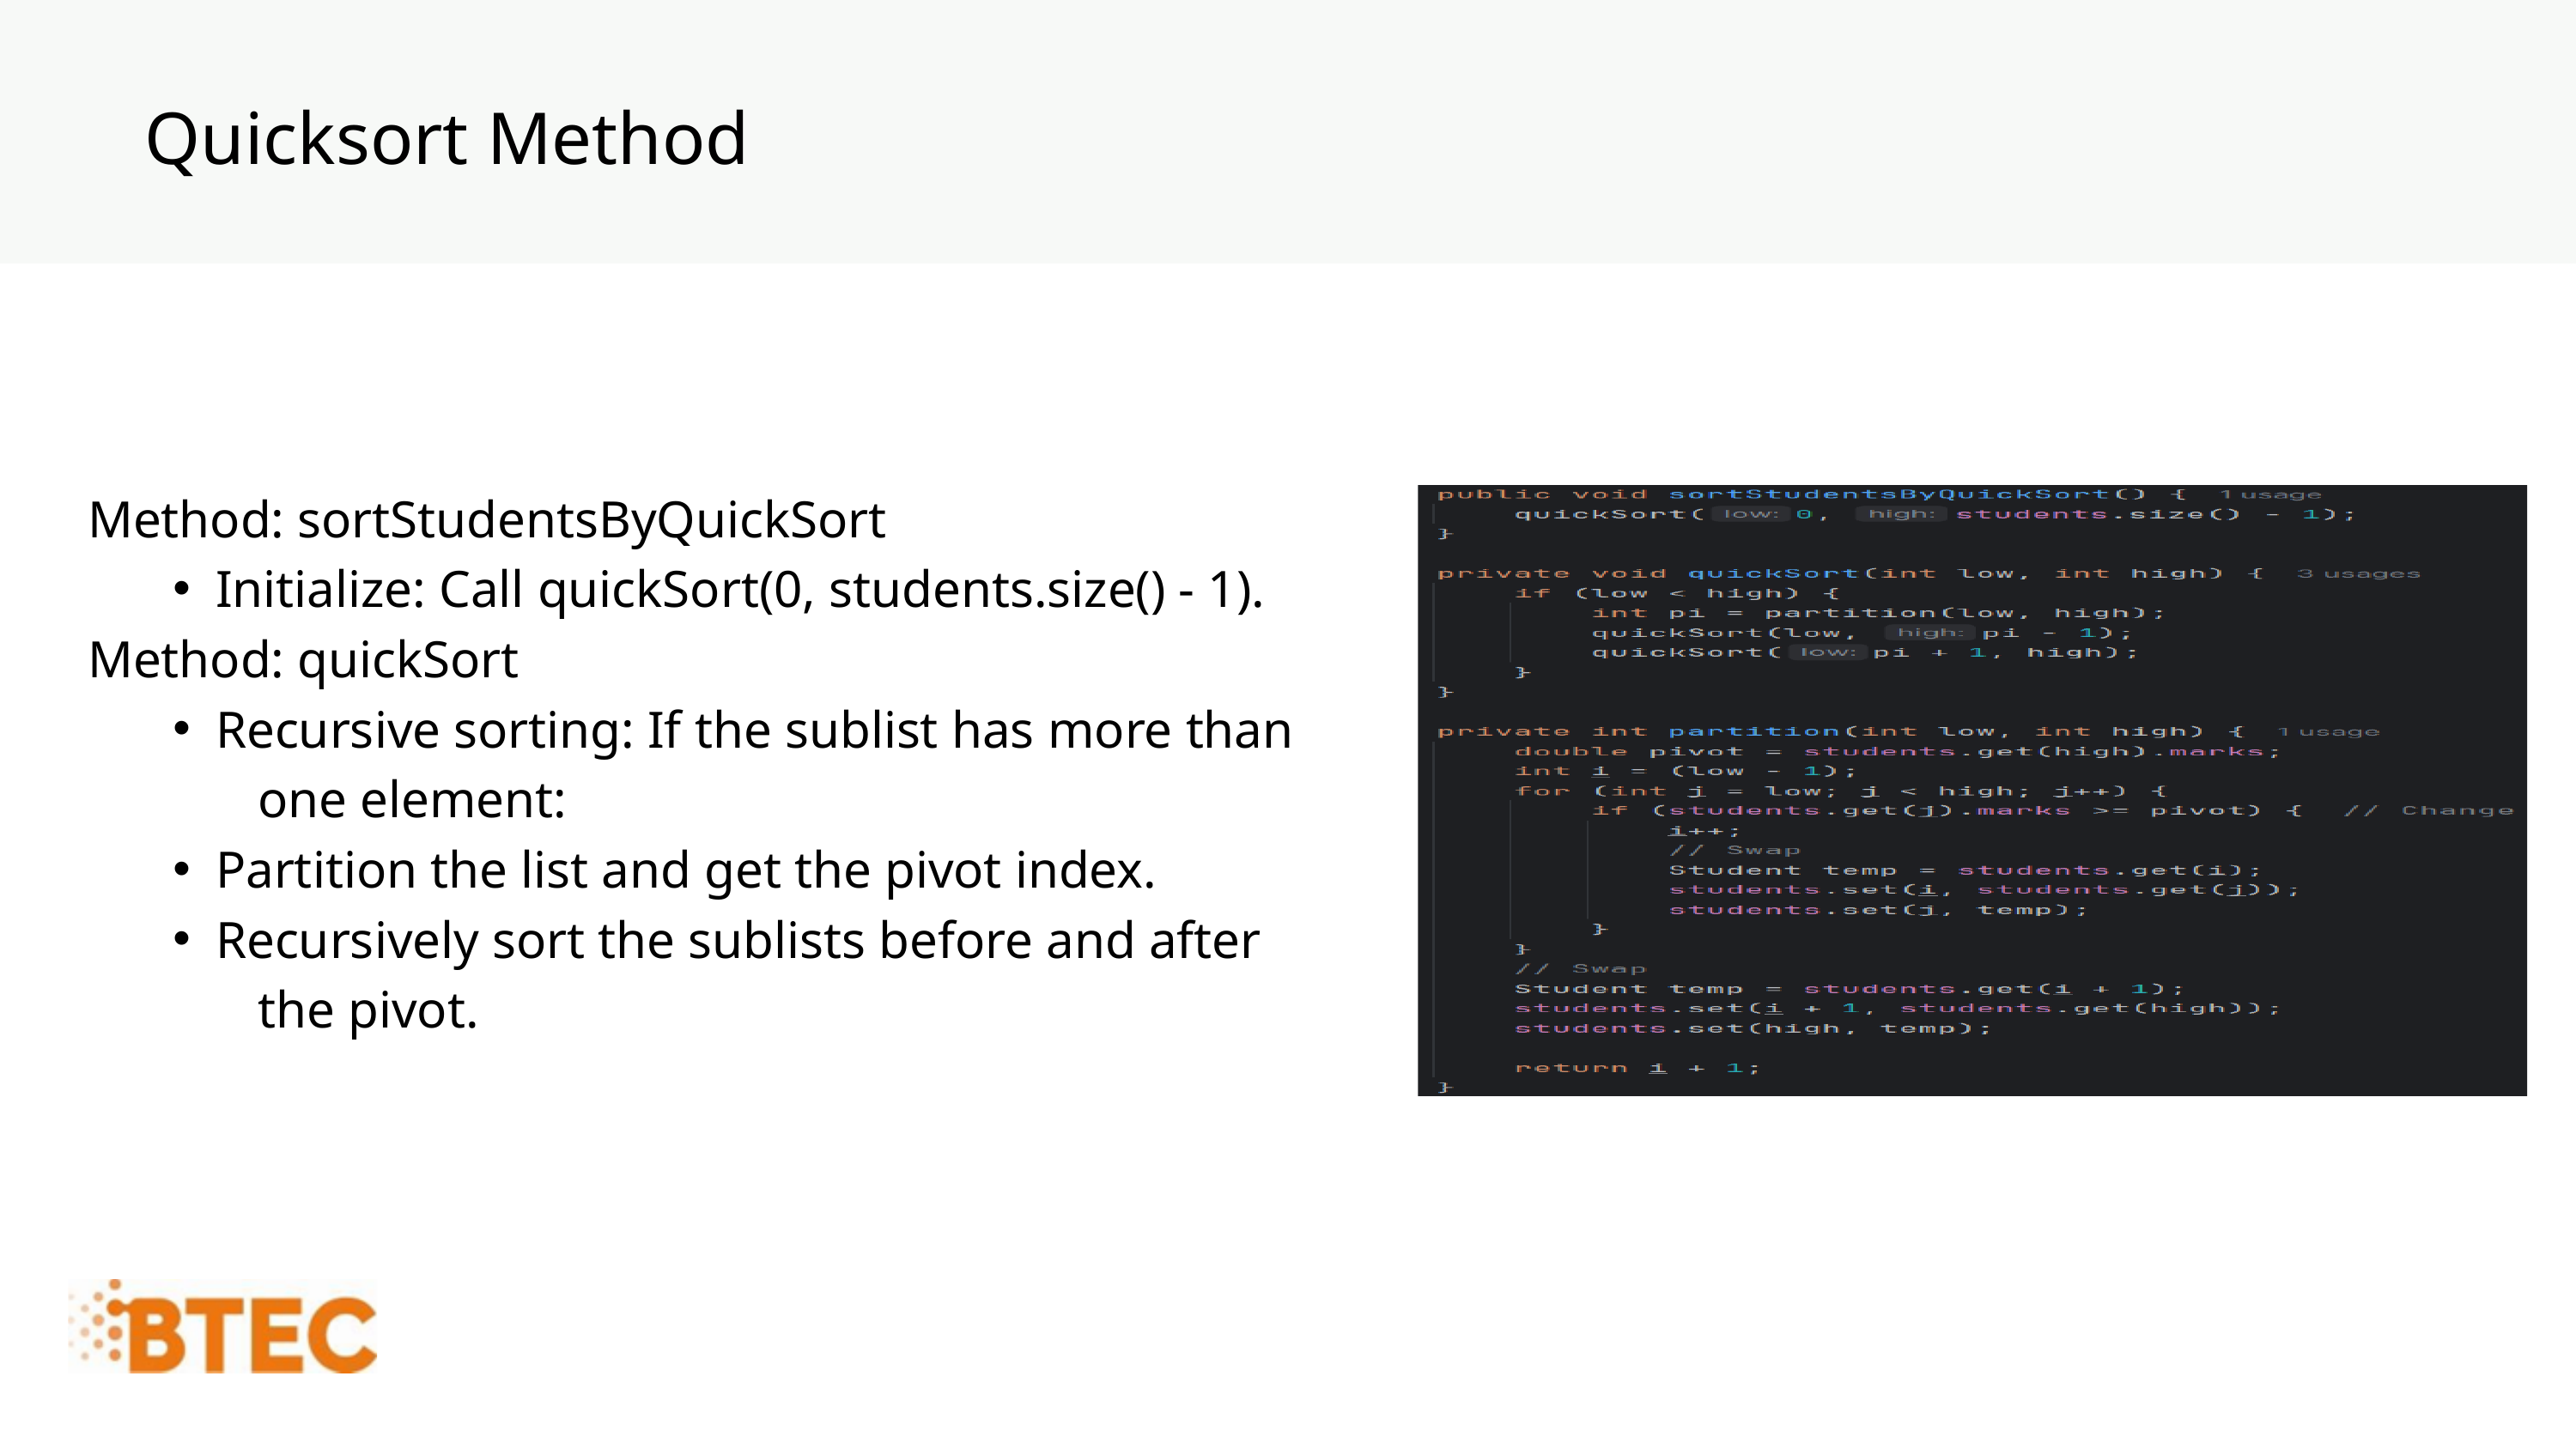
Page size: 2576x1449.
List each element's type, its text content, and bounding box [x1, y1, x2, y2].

text_box [1418, 485, 2528, 1097]
text_box [0, 0, 2576, 264]
text_box Method: sortStudentsByQuickSort Initialize: Call quickSort(0, students.size() - 1). Method: quickSort Recursive sorting: If the sublist has more than one element: Partition the list and get the pivot index. Recursively sort the sublists before and after the pivot. [88, 476, 1322, 1103]
text_box Quicksort Method [144, 78, 963, 174]
text_box [68, 1279, 378, 1373]
